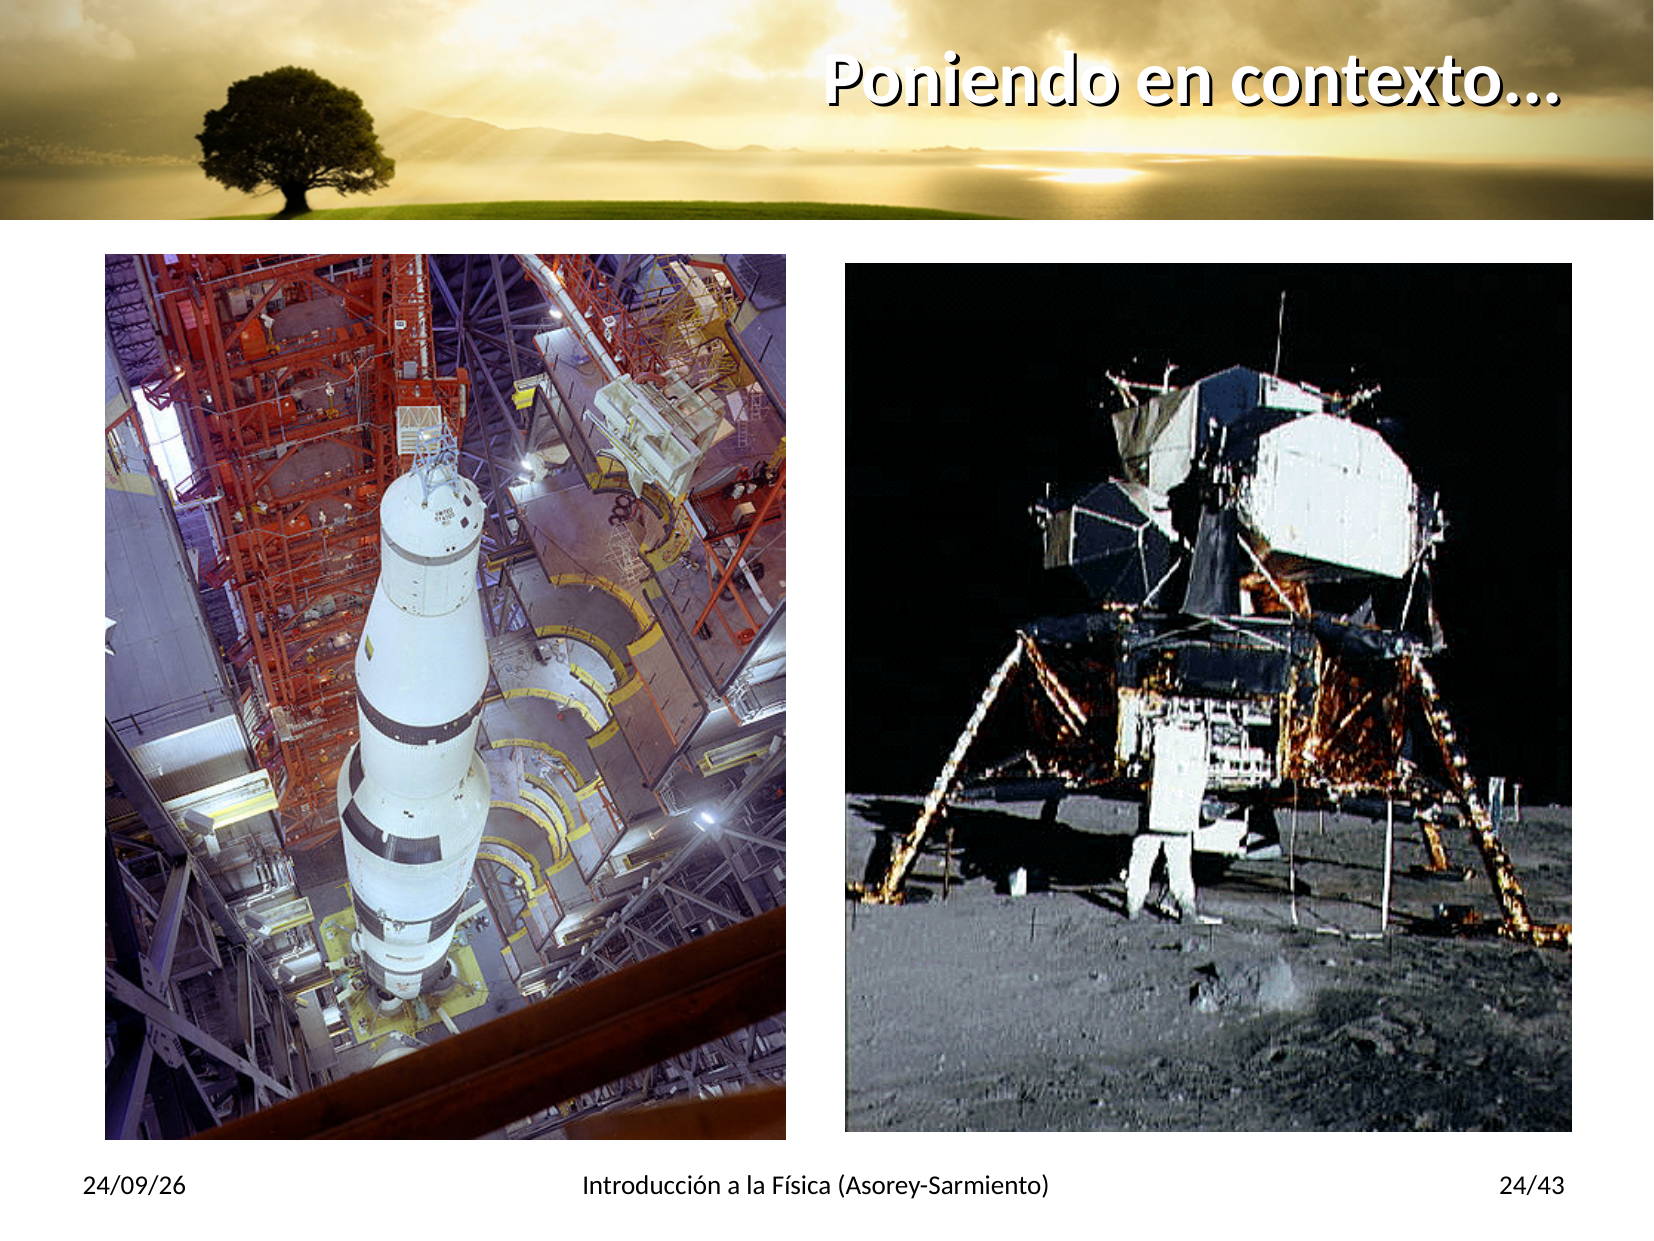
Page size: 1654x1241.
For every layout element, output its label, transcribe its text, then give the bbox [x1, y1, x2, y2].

picture [0, 0, 1654, 220]
picture [845, 263, 1572, 1132]
picture [105, 254, 786, 1141]
title Poniendo en contexto... [75, 0, 1564, 189]
